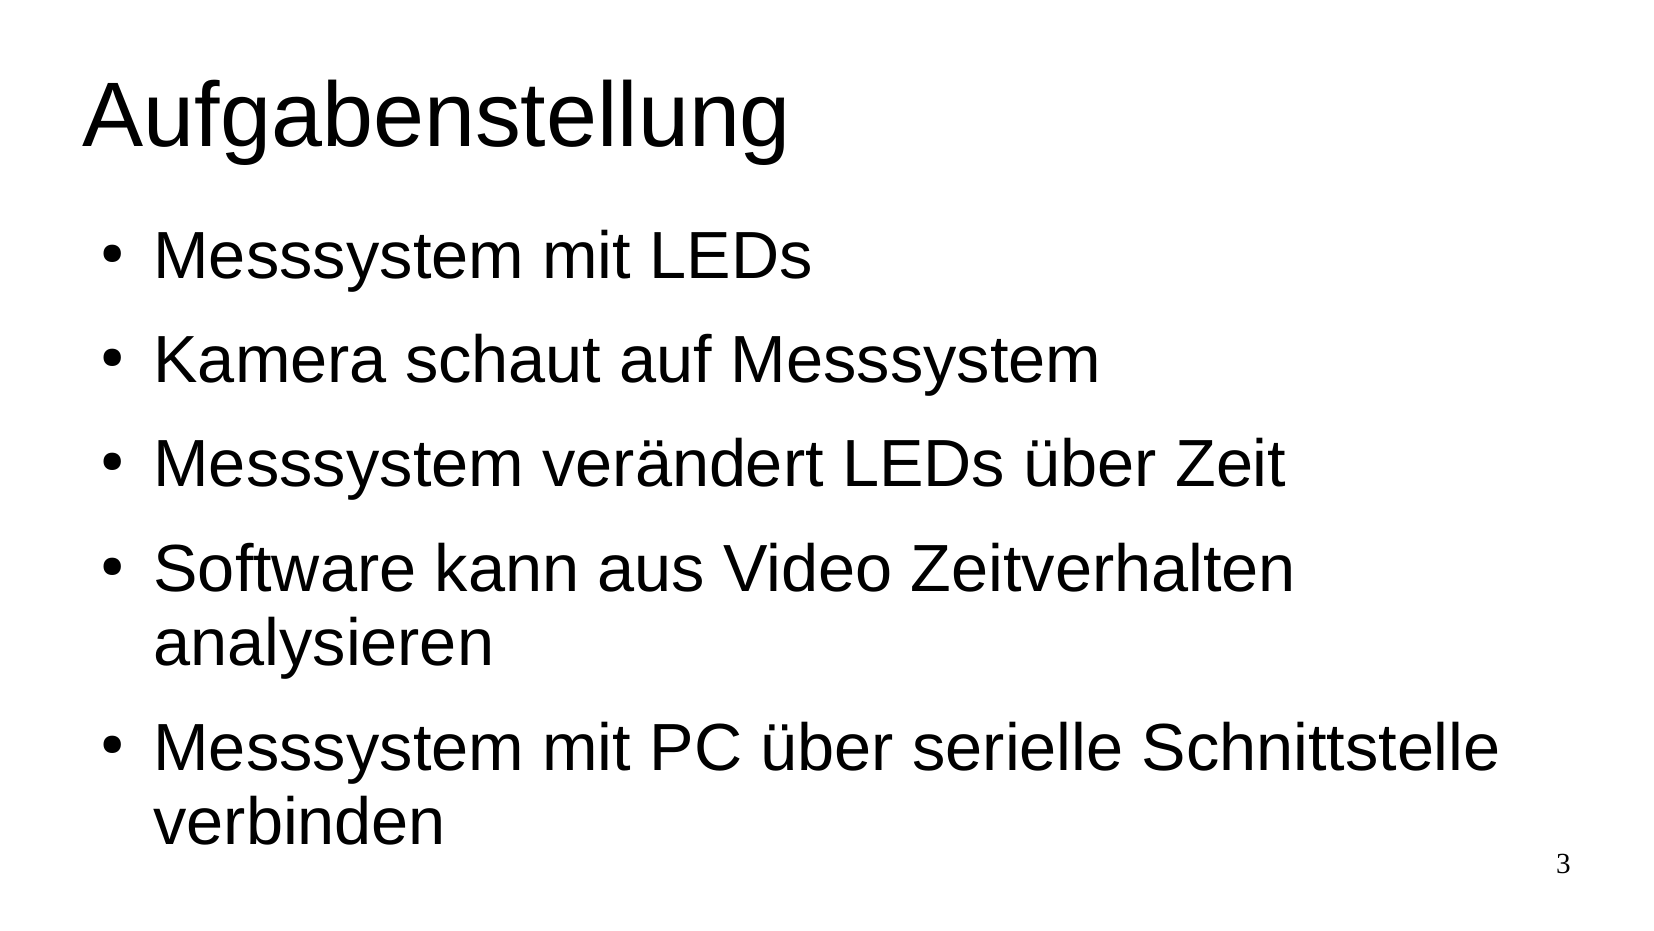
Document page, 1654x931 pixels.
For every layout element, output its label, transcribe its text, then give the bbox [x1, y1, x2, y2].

title Aufgabenstellung [82, 37, 1571, 193]
list Messsystem mit LEDs Kamera schaut auf Messsystem Messsystem verändert LEDs über Zeit Software kann aus Video Zeitverhalten analysieren Messsystem mit PC über serielle Schnittstelle verbinden [82, 217, 1571, 863]
